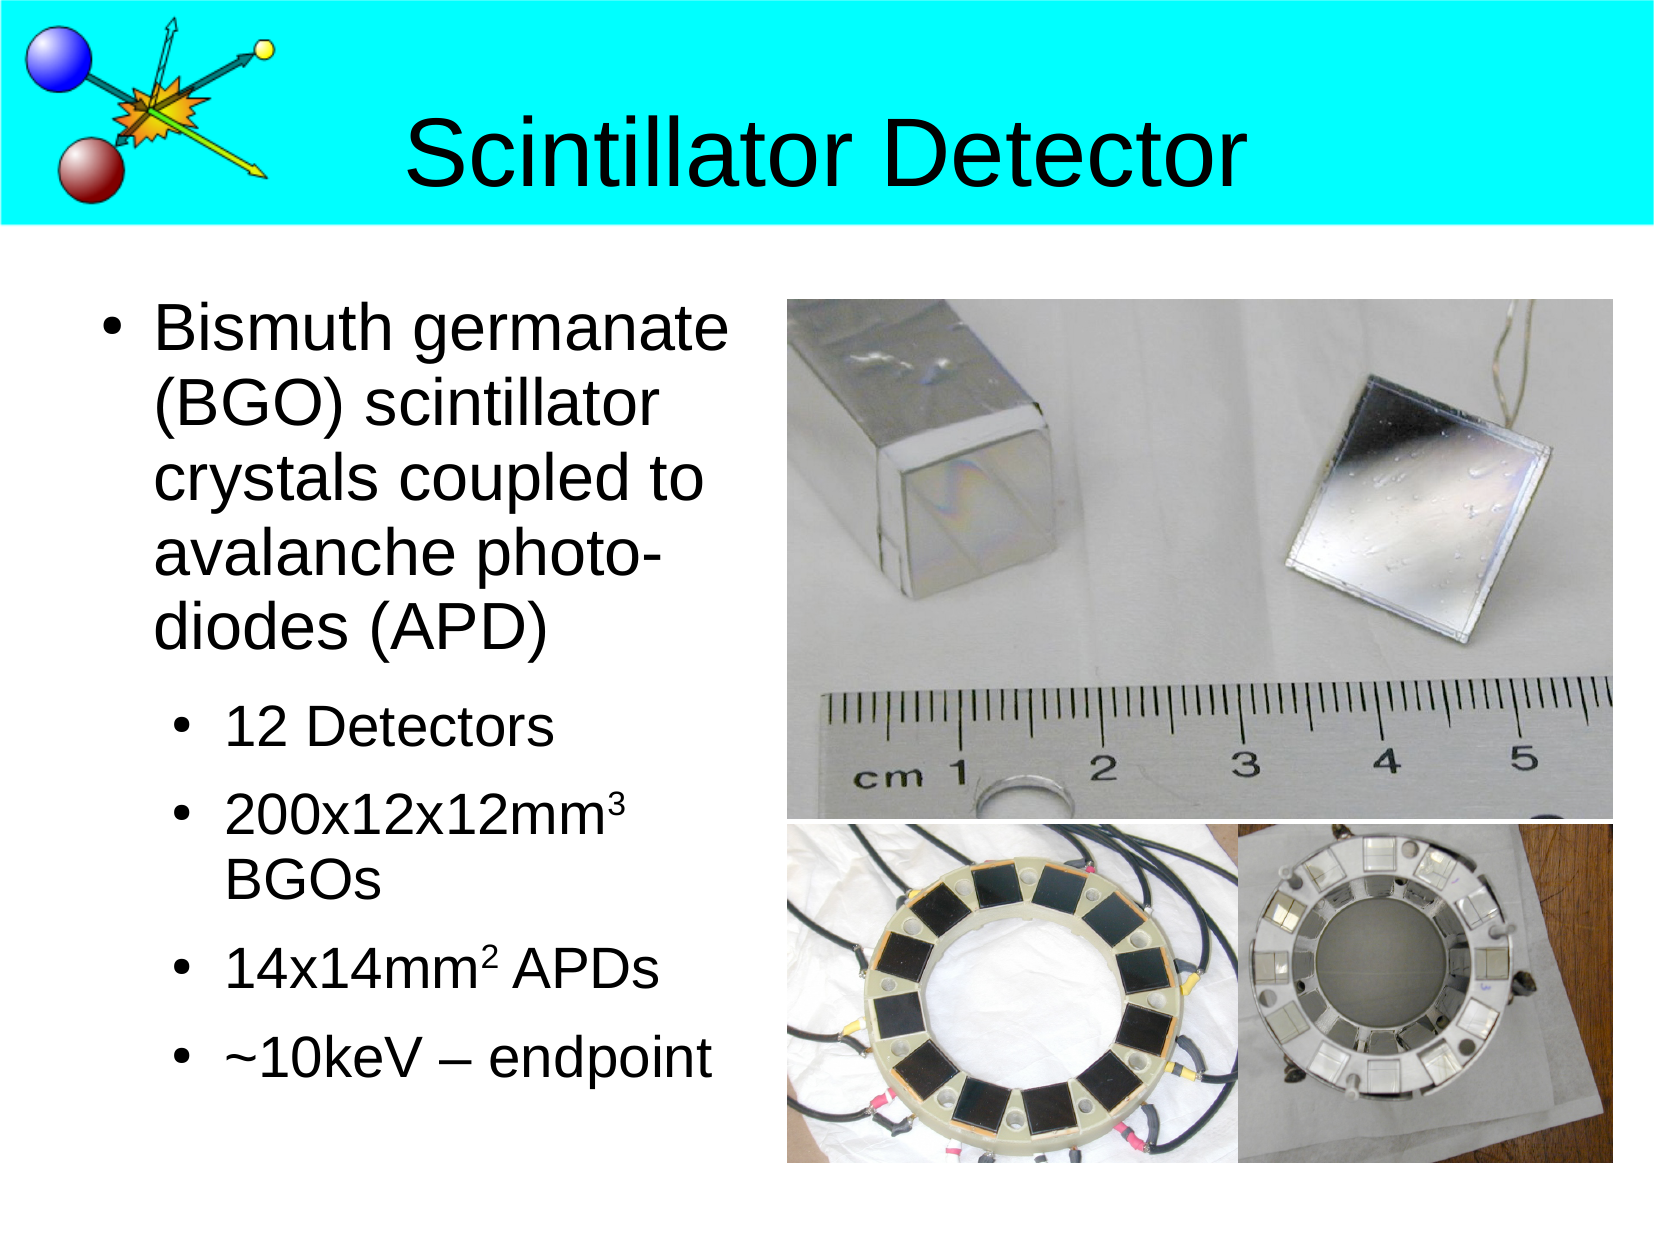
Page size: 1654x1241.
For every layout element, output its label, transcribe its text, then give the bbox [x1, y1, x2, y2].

picture [0, 0, 1654, 1241]
list Bismuth germanate (BGO) scintillator crystals coupled to avalanche photo-diodes (APD) 12 Detectors 200x12x12mm3 BGOs 14x14mm2 APDs ~10keV – endpoint [82, 290, 751, 1109]
title Scintillator Detector [82, 49, 1571, 257]
